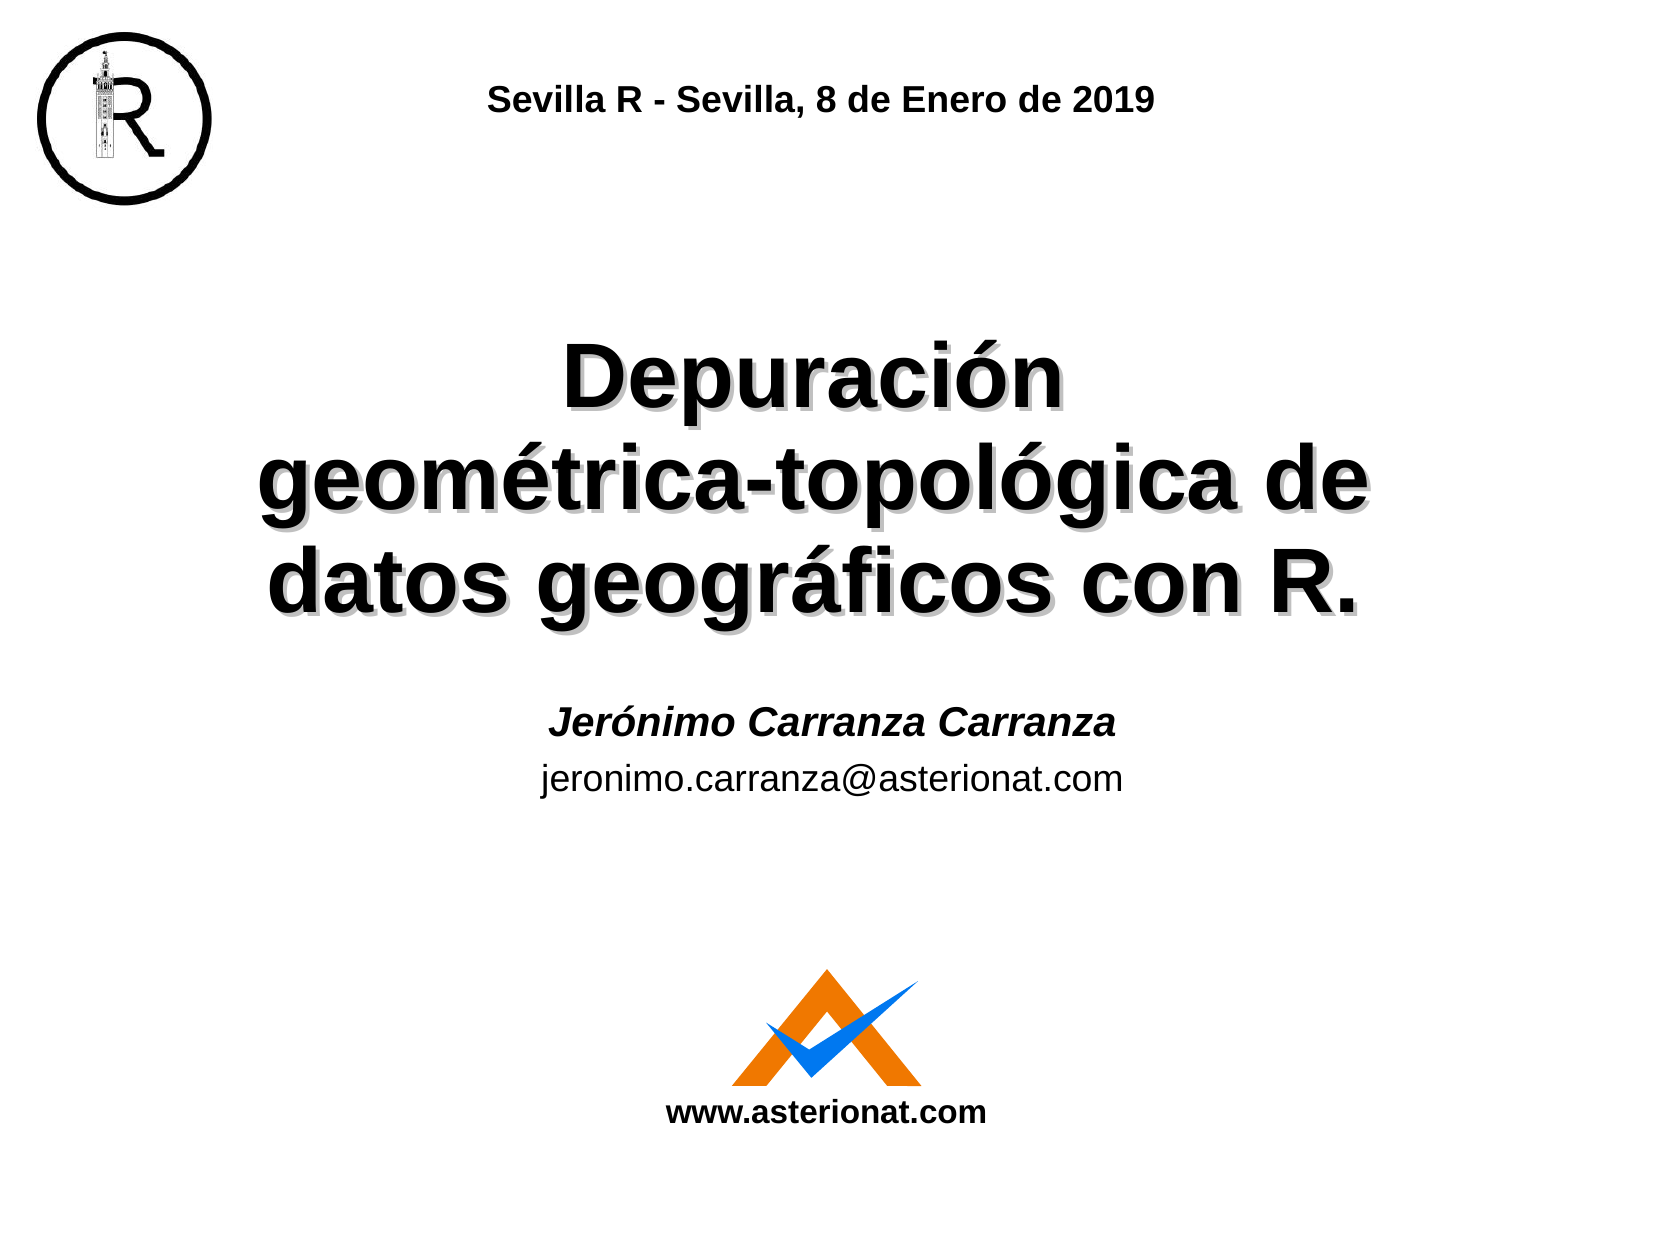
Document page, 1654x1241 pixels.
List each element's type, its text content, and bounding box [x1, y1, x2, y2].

text_box Sevilla R - Sevilla, 8 de Enero de 2019 [415, 70, 1239, 128]
text_box www.asterionat.com [651, 1086, 1003, 1139]
text_box Jerónimo Carranza Carranza [434, 690, 1231, 753]
picture [35, 30, 213, 208]
text_box jeronimo.carranza@asterionat.com [466, 750, 1199, 807]
picture [731, 968, 923, 1086]
title Depuración geométrica-topológica de datos geográficos con R. [82, 323, 1571, 632]
